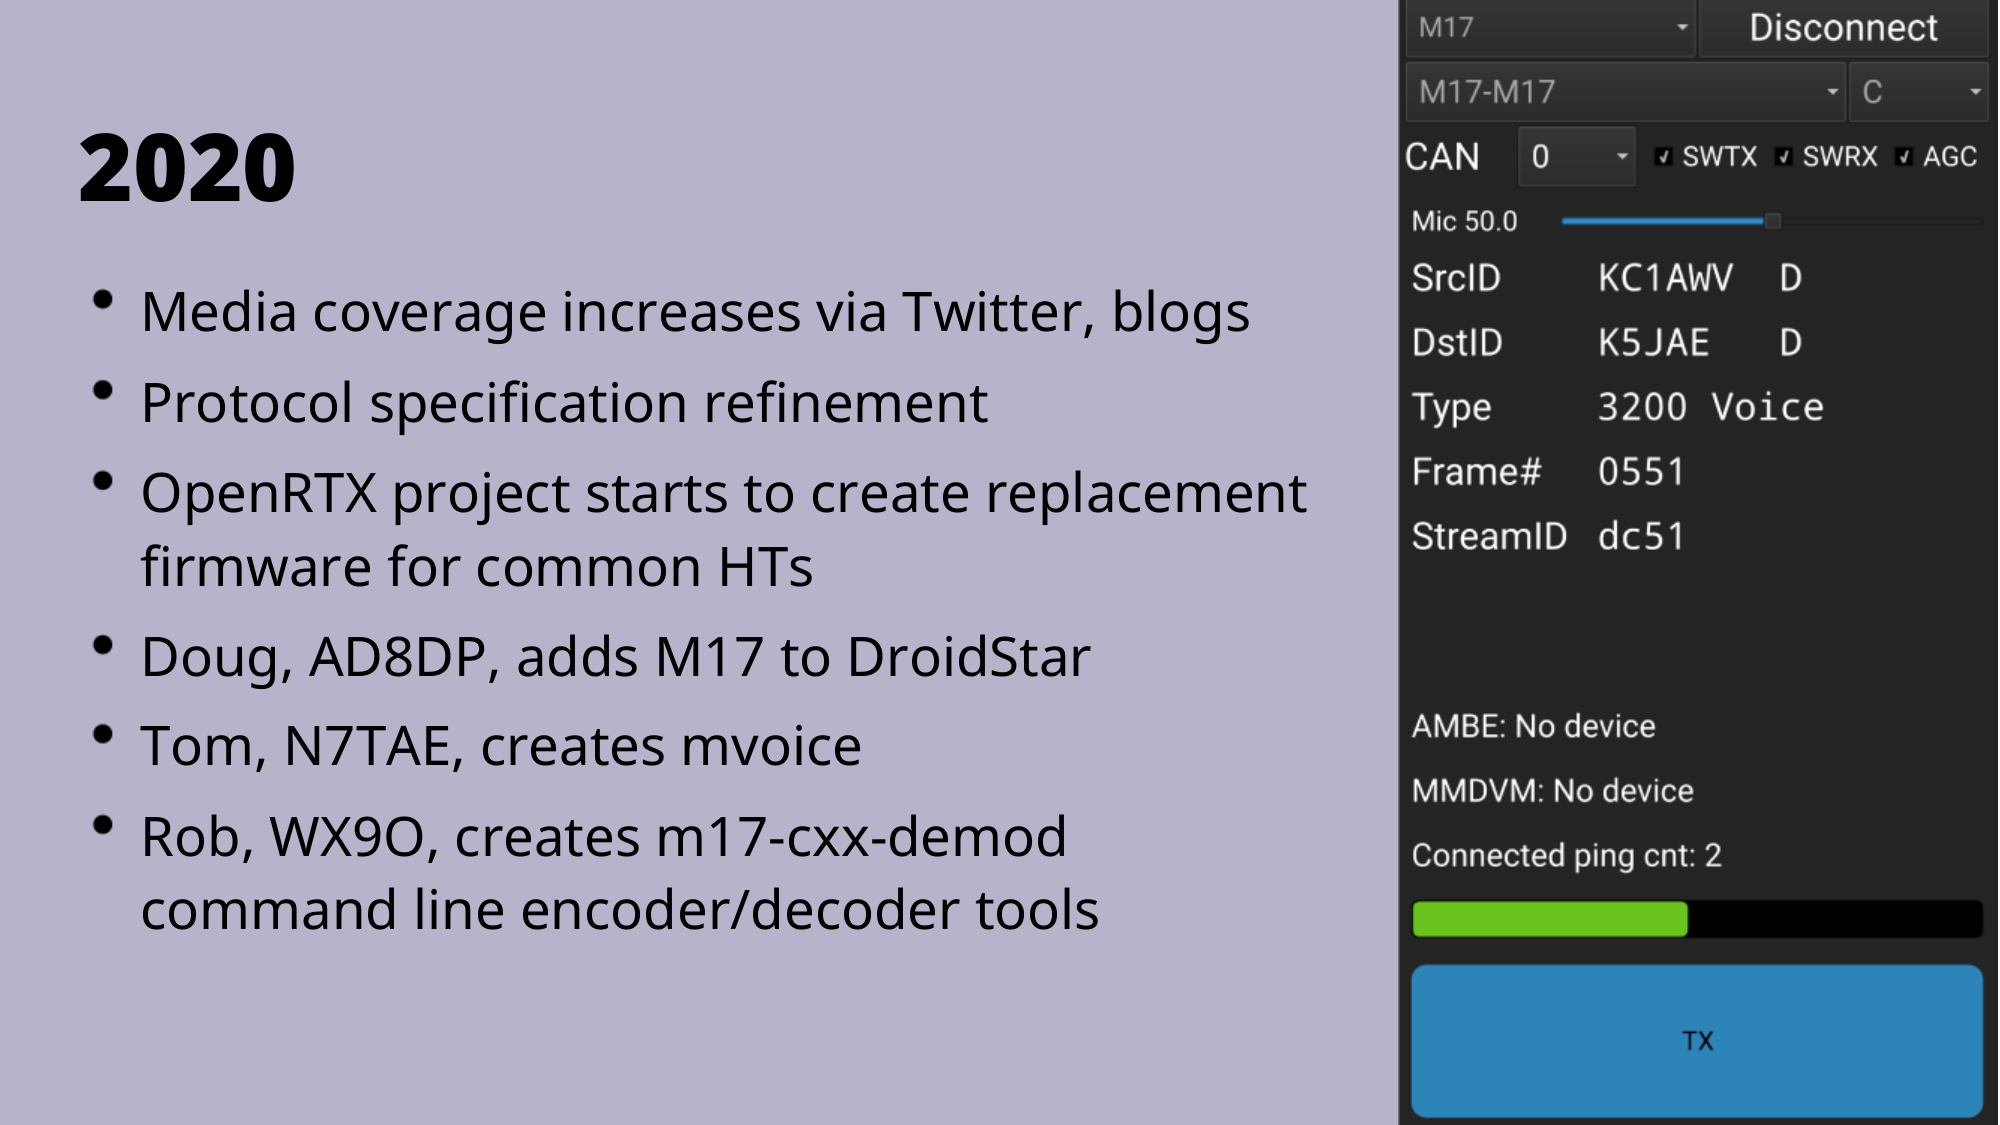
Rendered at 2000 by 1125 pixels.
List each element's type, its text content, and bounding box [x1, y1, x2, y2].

text_box Protocol specification refinement [140, 363, 941, 419]
text_box command line encoder/decoder tools [140, 871, 1041, 927]
text_box Rob, WX9O, creates m17-cxx-demod [140, 798, 1043, 853]
text_box 2020 [78, 101, 297, 195]
text_box Doug, AD8DP, adds M17 to DroidStar [140, 618, 1064, 674]
picture [0, 0, 1998, 1125]
text_box firmware for common HTs [140, 527, 775, 583]
text_box Tom, N7TAE, creates mvoice [140, 707, 838, 763]
text_box OpenRTX project starts to create replacement [140, 454, 1253, 510]
text_box Media coverage increases via Twitter, blogs [140, 273, 1188, 328]
